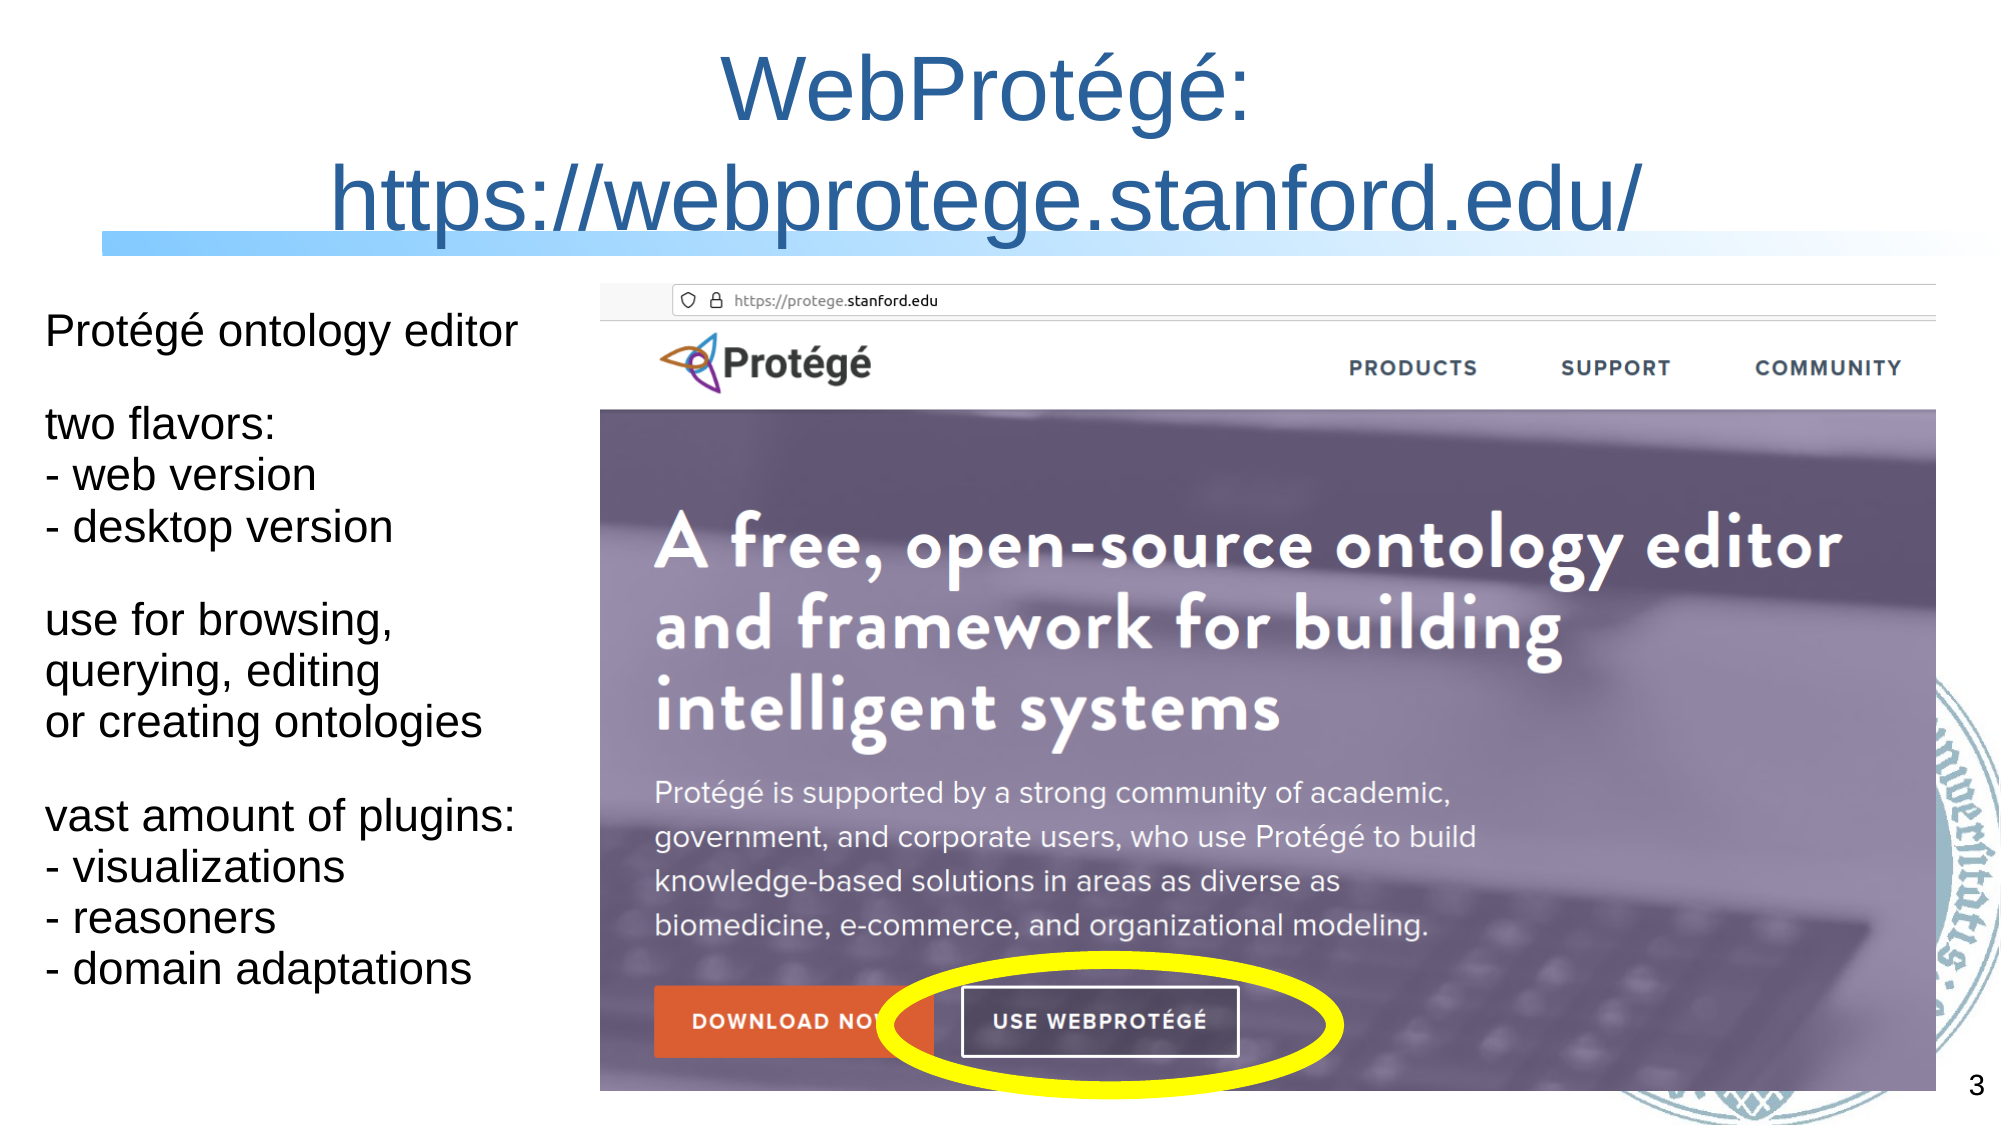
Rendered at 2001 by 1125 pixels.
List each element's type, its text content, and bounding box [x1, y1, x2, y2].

picture [600, 283, 1936, 1091]
title WebProtégé: https://webprotege.stanford.edu/ [99, 45, 1900, 233]
text_box Protégé ontology editor two flavors: - web version - desktop version use for browsing, querying, editing or creating ontologies vast amount of plugins: - visualizations - reasoners - domain adaptations [30, 297, 586, 1105]
text_box [885, 959, 1336, 1091]
